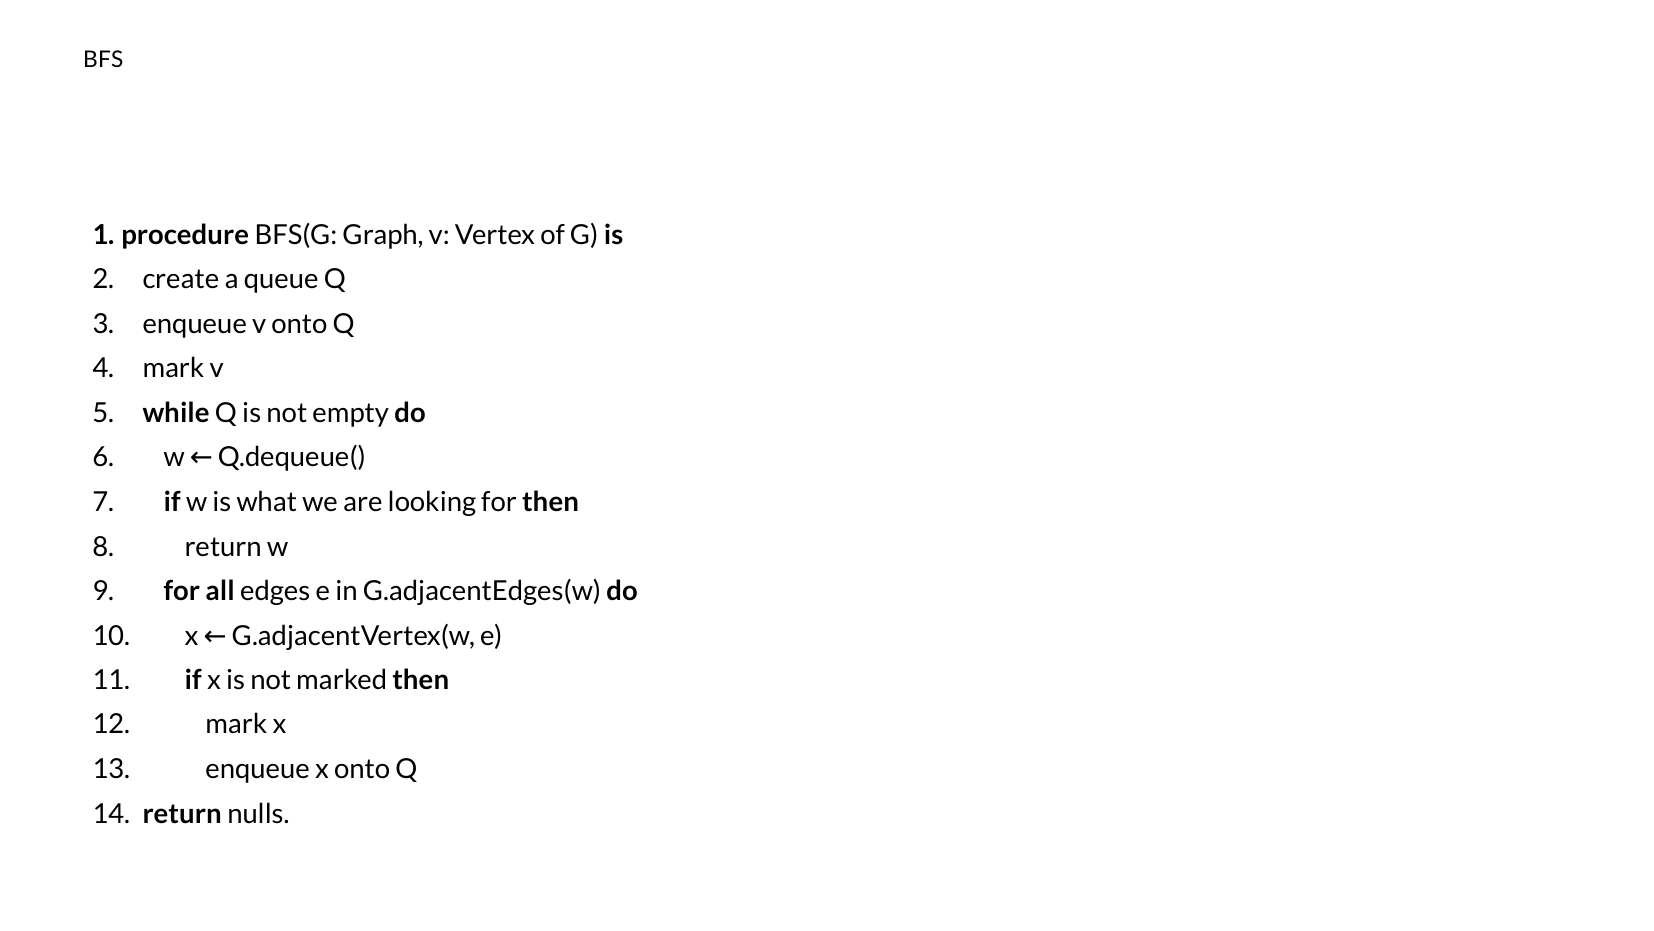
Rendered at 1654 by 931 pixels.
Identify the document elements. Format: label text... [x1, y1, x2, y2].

title BFS [83, 0, 1571, 119]
list procedure BFS(G: Graph, v: Vertex of G) is create a queue Q enqueue v onto Q mark v while Q is not empty do w ← Q.dequeue() if w is what we are looking for then return w for all edges e in G.adjacentEdges(w) do x ← G.adjacentVertex(w, e) if x is not marked then mark x enqueue x onto Q return nulls. [82, 217, 809, 839]
